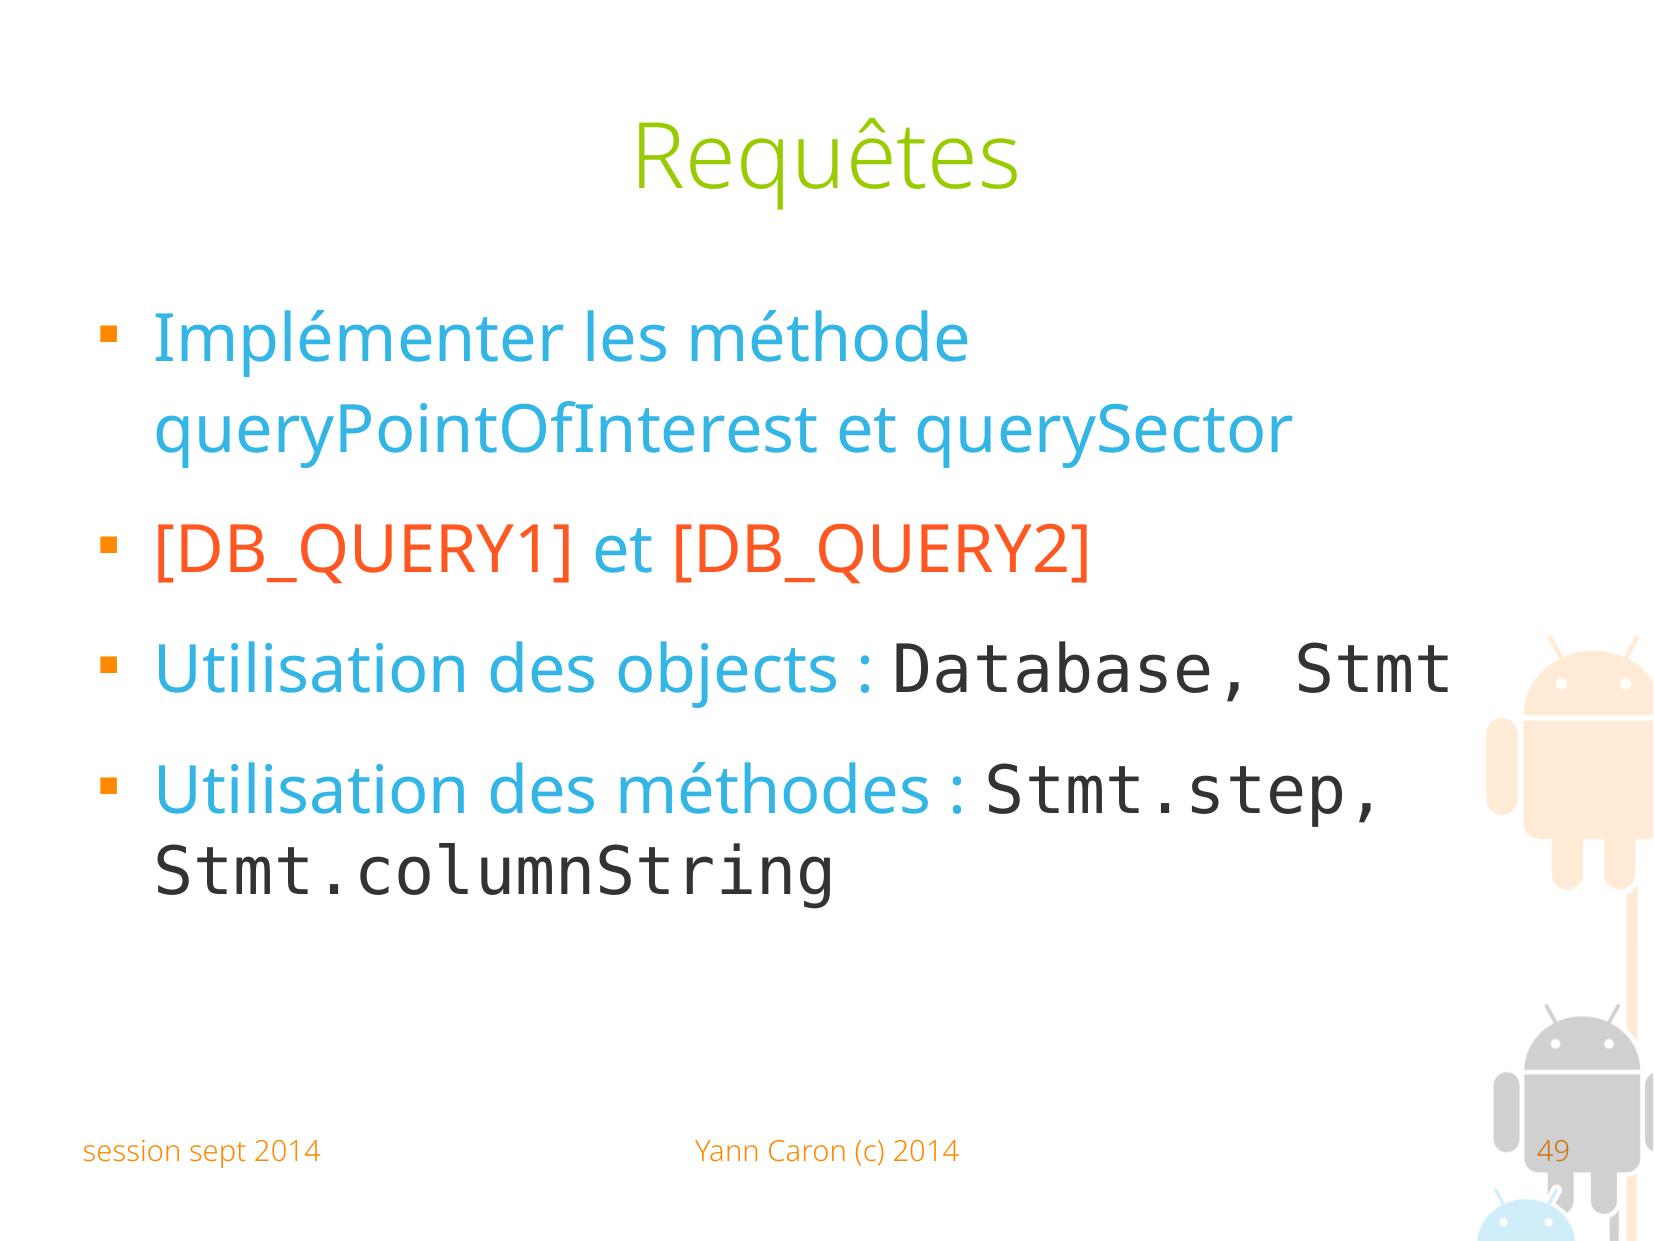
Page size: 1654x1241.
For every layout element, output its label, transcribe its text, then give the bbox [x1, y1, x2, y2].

picture [240, 423, 1654, 1241]
list Implémenter les méthode queryPointOfInterest et querySector [DB_QUERY1] et [DB_QUERY2] Utilisation des objects : Database, Stmt Utilisation des méthodes : Stmt.step, Stmt.columnString [82, 290, 1571, 1010]
title Requêtes [82, 49, 1571, 257]
